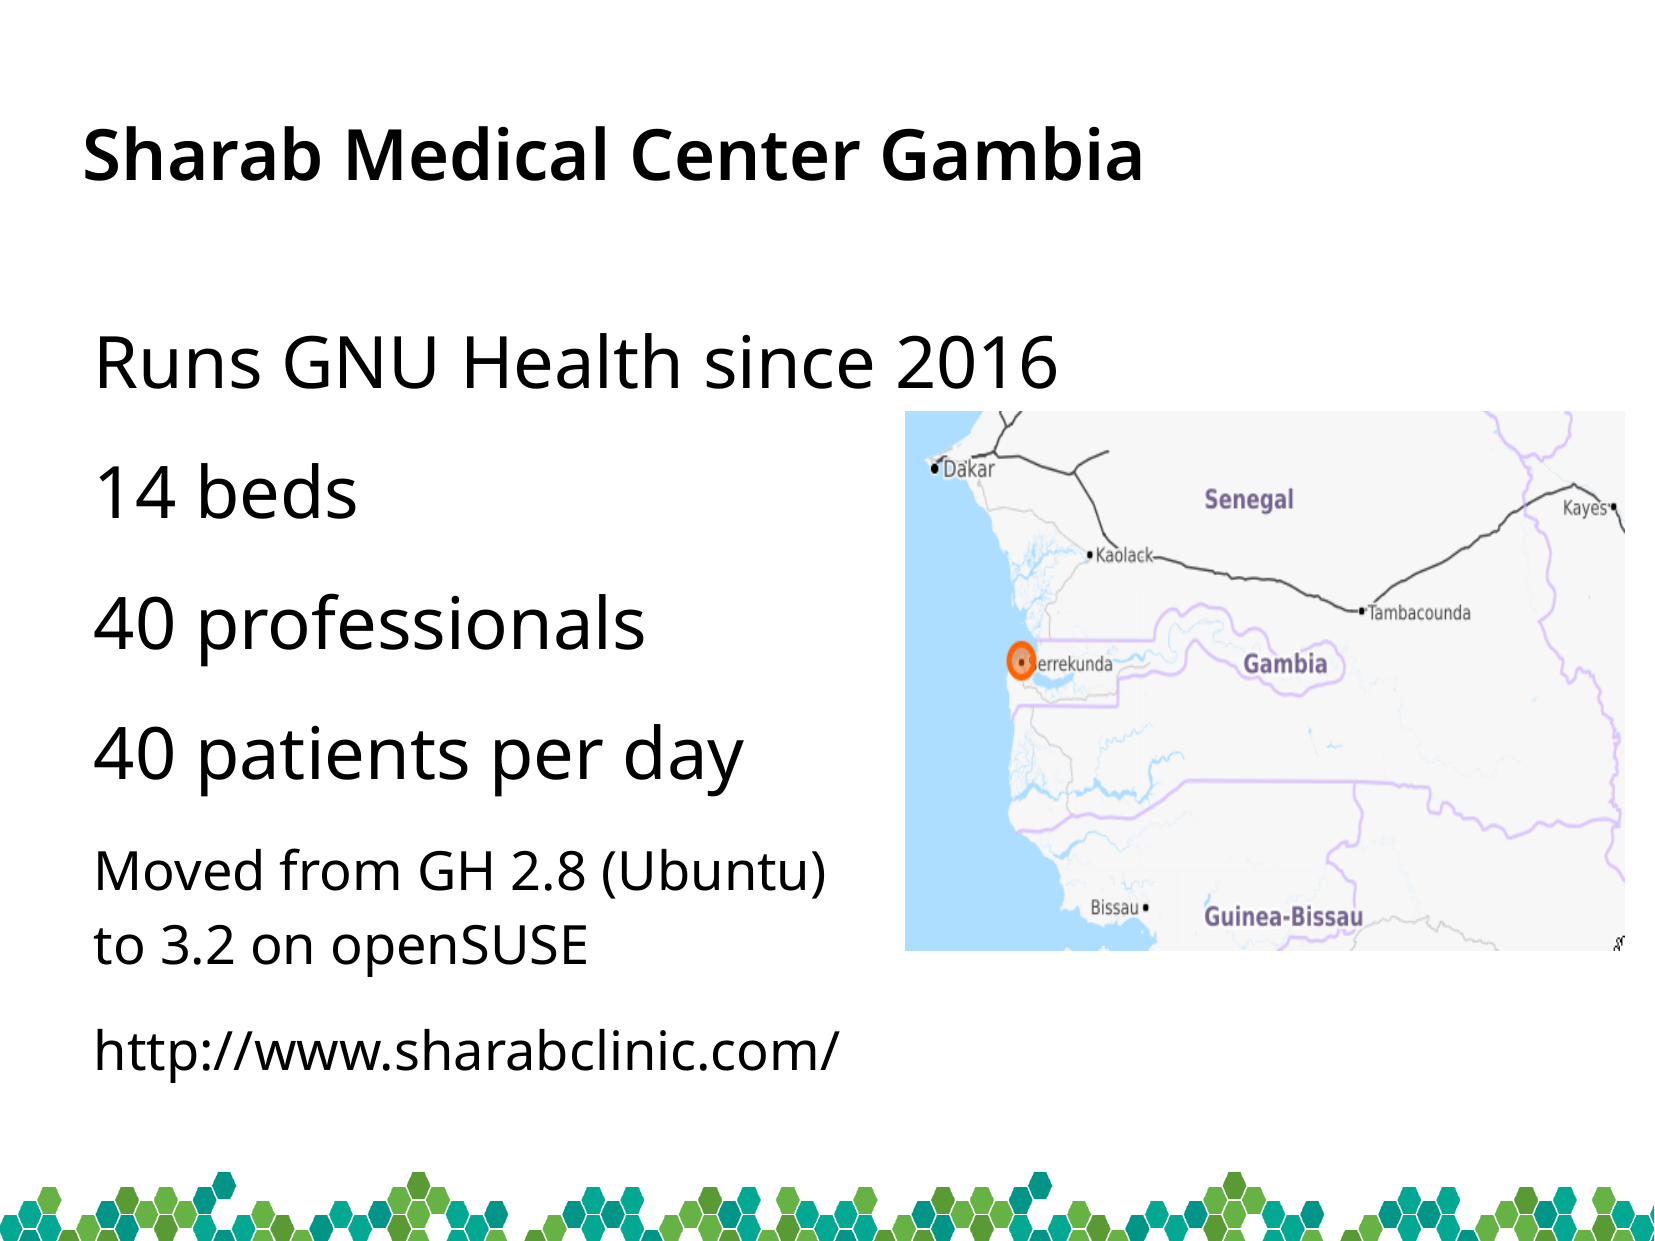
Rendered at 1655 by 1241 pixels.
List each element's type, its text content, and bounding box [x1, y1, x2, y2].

picture [0, 1161, 1655, 1241]
title Sharab Medical Center Gambia [82, 49, 1572, 257]
picture [905, 411, 1625, 951]
list Runs GNU Health since 2016 14 beds 40 professionals 40 patients per day Moved from GH 2.8 (Ubuntu) to 3.2 on openSUSE http://www.sharabclinic.com/ [93, 311, 1609, 1132]
